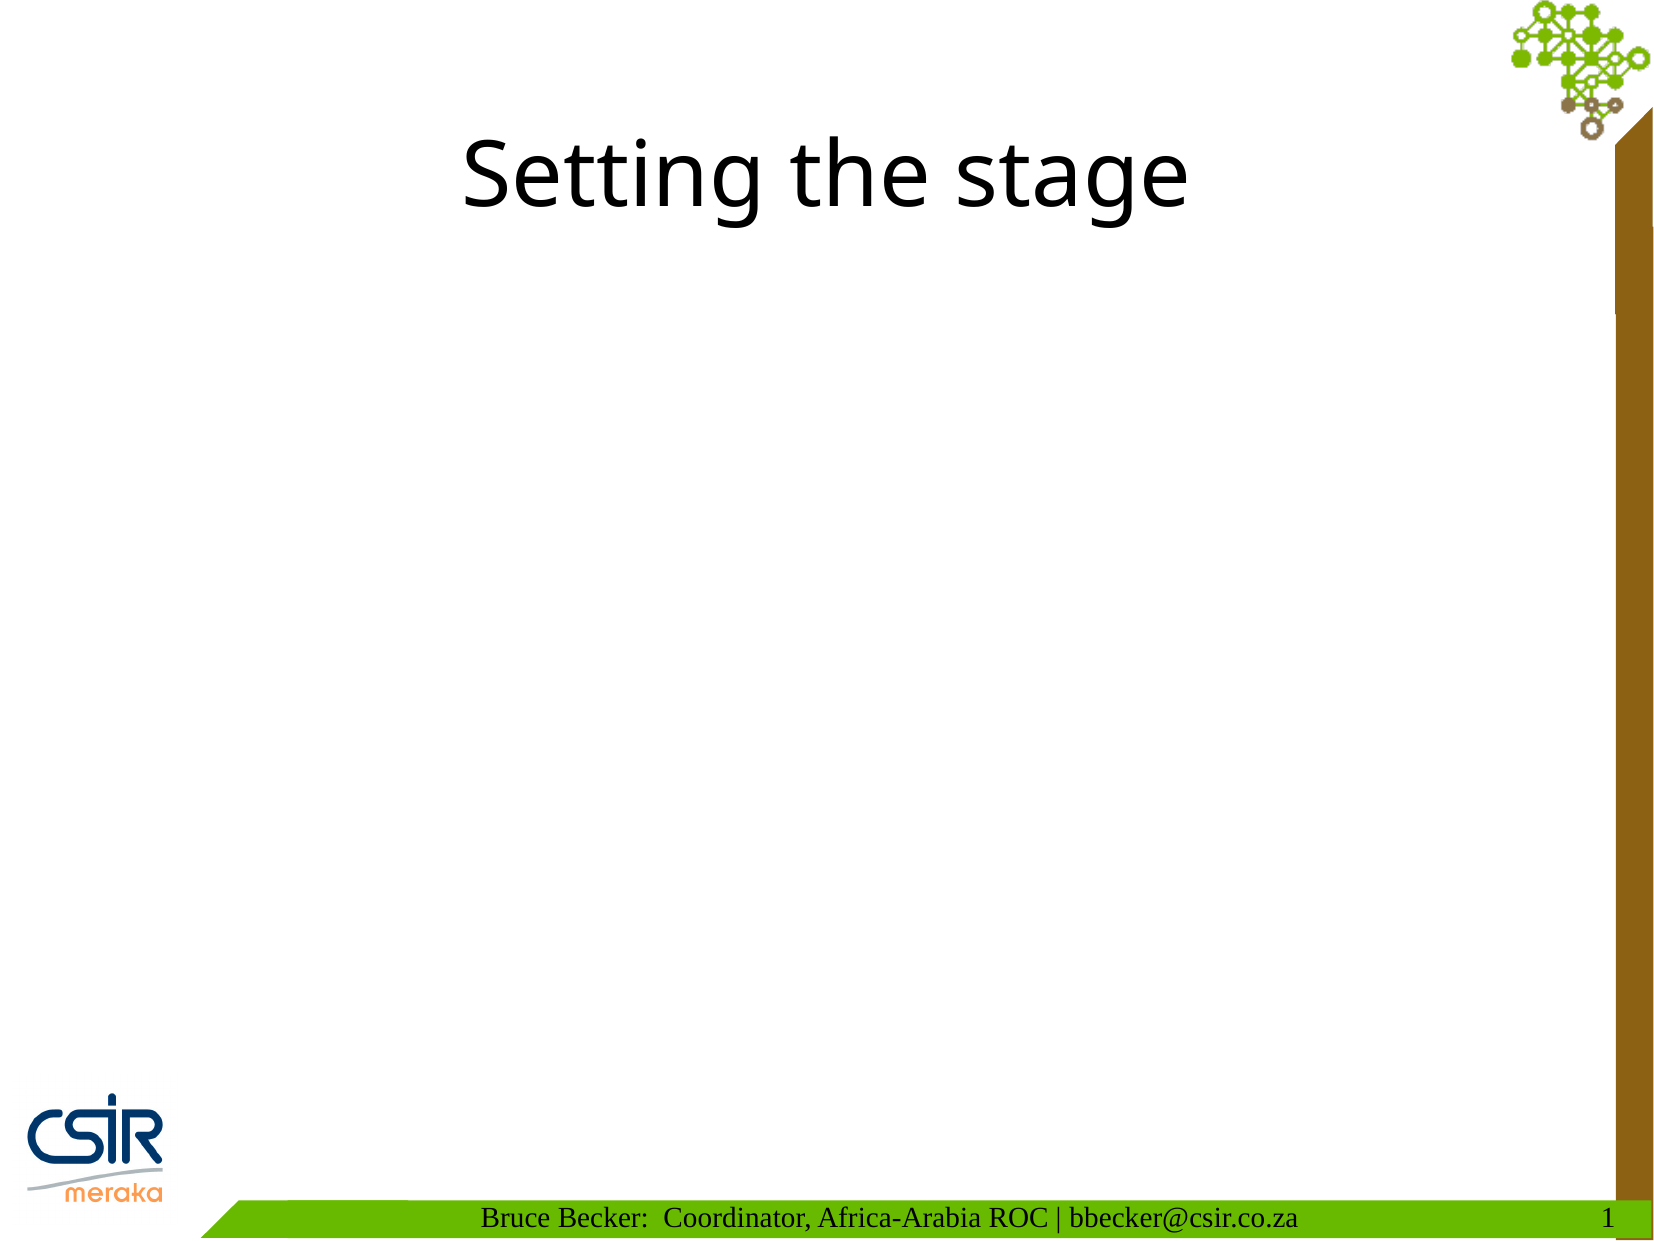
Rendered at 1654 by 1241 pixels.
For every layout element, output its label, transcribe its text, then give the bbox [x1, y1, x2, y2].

picture [12, 1074, 178, 1225]
picture [1503, 0, 1654, 144]
title Setting the stage [82, 67, 1571, 275]
